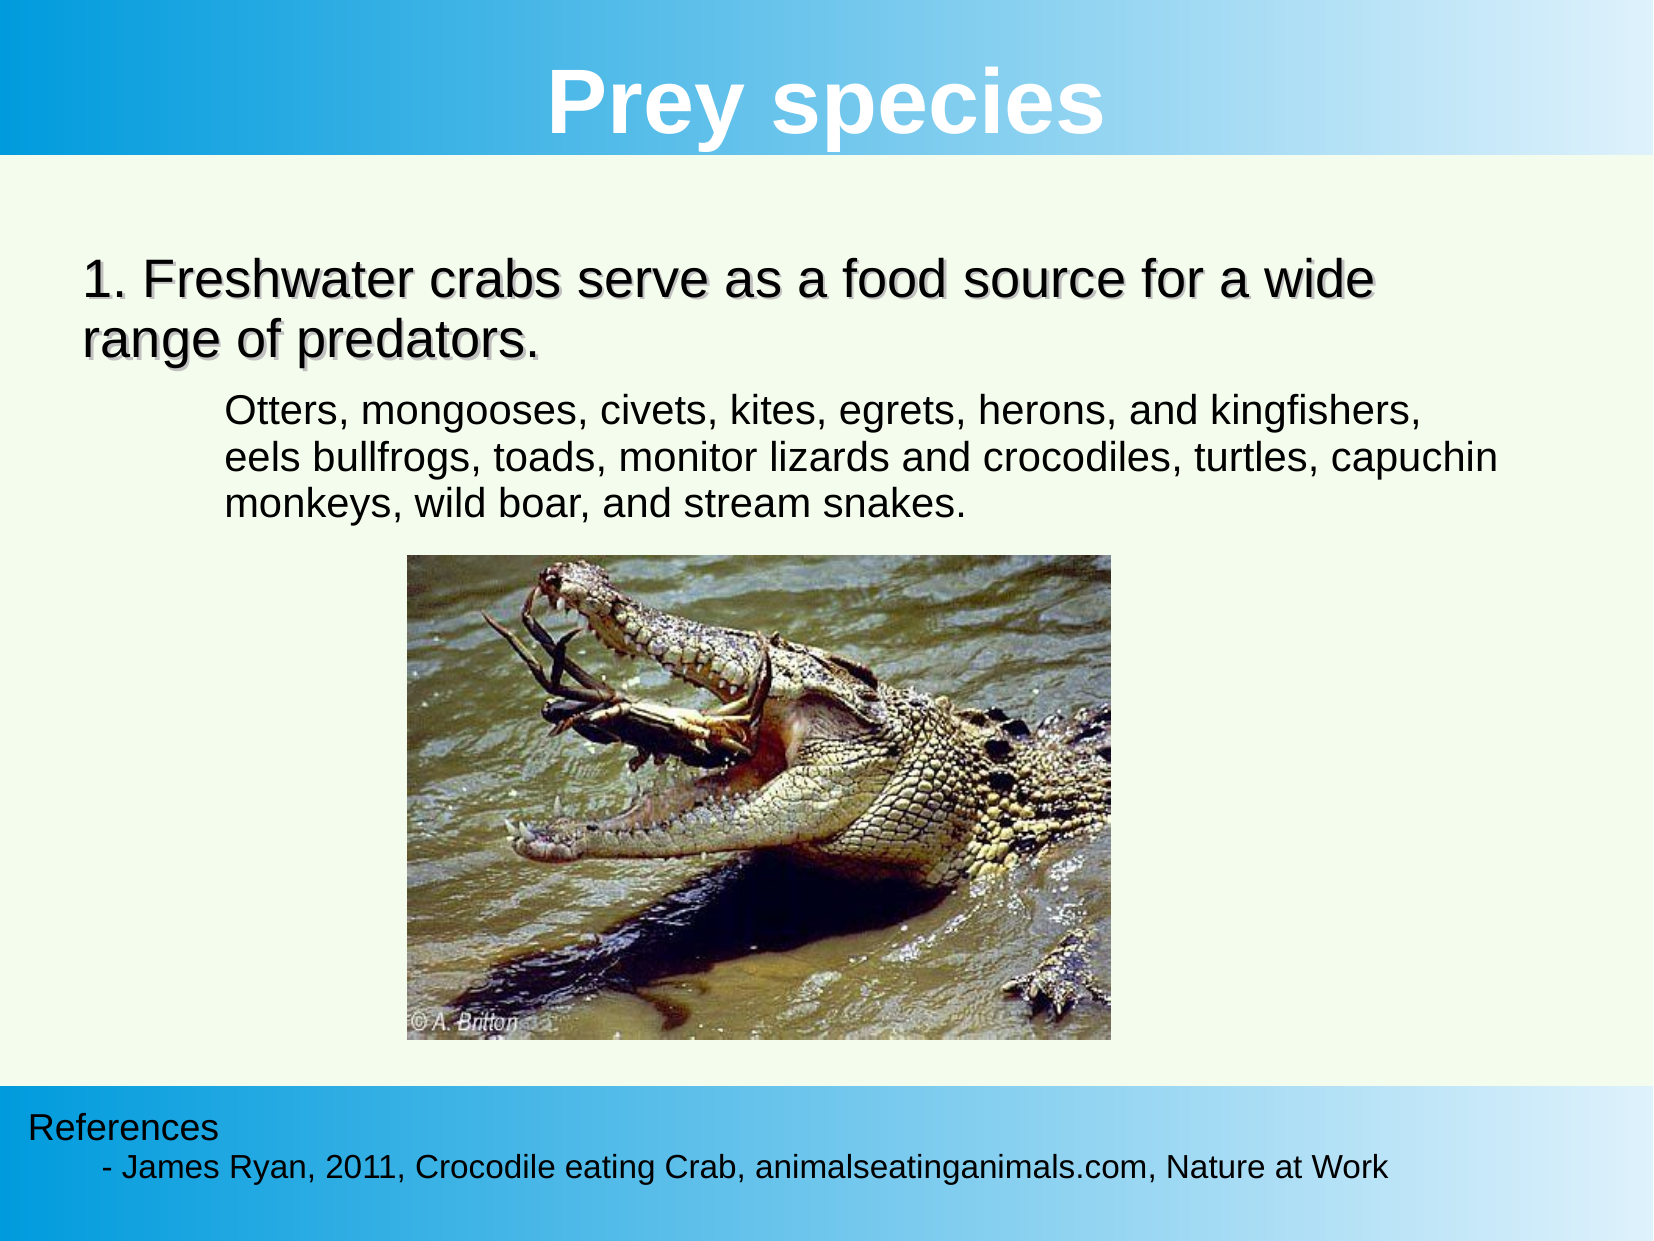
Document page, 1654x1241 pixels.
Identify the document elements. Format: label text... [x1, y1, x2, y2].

text_box References - James Ryan, 2011, Crocodile eating Crab, animalseatinganimals.com, Nature at Work [13, 1099, 1406, 1193]
list 1. Freshwater crabs serve as a food source for a wide range of predators. Otters, mongooses, civets, kites, egrets, herons, and kingfishers, eels bullfrogs, toads, monitor lizards and crocodiles, turtles, capuchin monkeys, wild boar, and stream snakes. [11, 248, 1501, 578]
title Prey species [82, 49, 1571, 155]
picture [407, 555, 1111, 1040]
